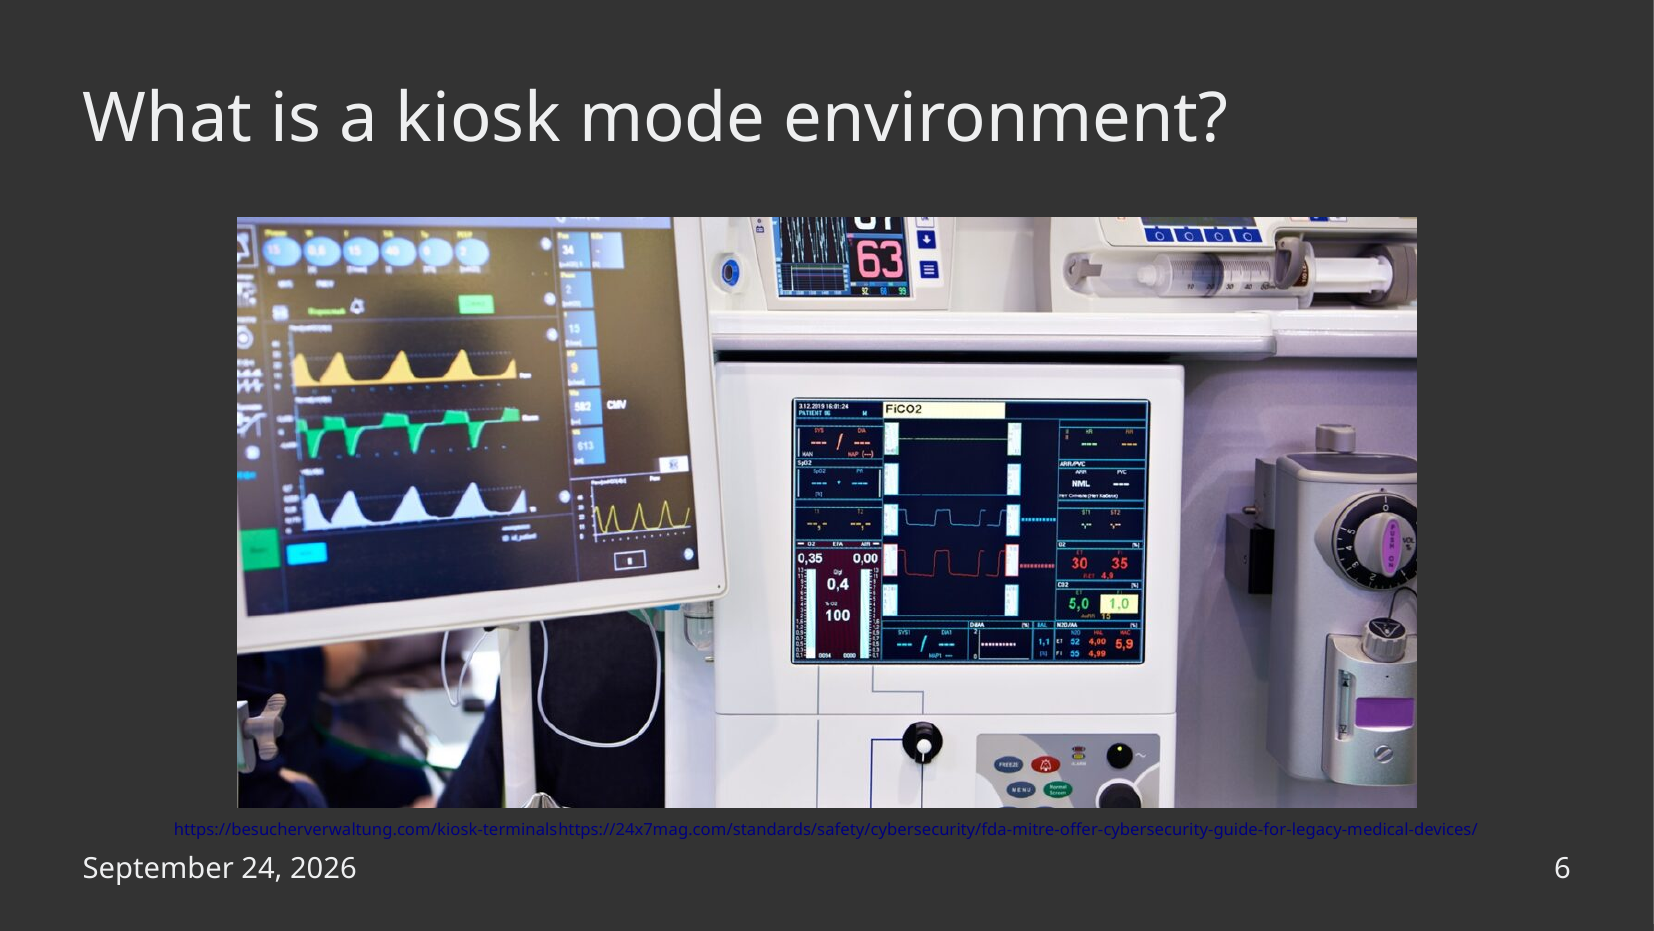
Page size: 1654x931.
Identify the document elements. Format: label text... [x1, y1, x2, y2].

picture [237, 217, 1417, 808]
text_box https://besucherverwaltung.com/kiosk-terminalshttps://24x7mag.com/standards/safety/cybersecurity/fda-mitre-offer-cybersecurity-guide-for-legacy-medical-devices/ [41, 810, 1613, 845]
title What is a kiosk mode environment? [82, 36, 1571, 193]
